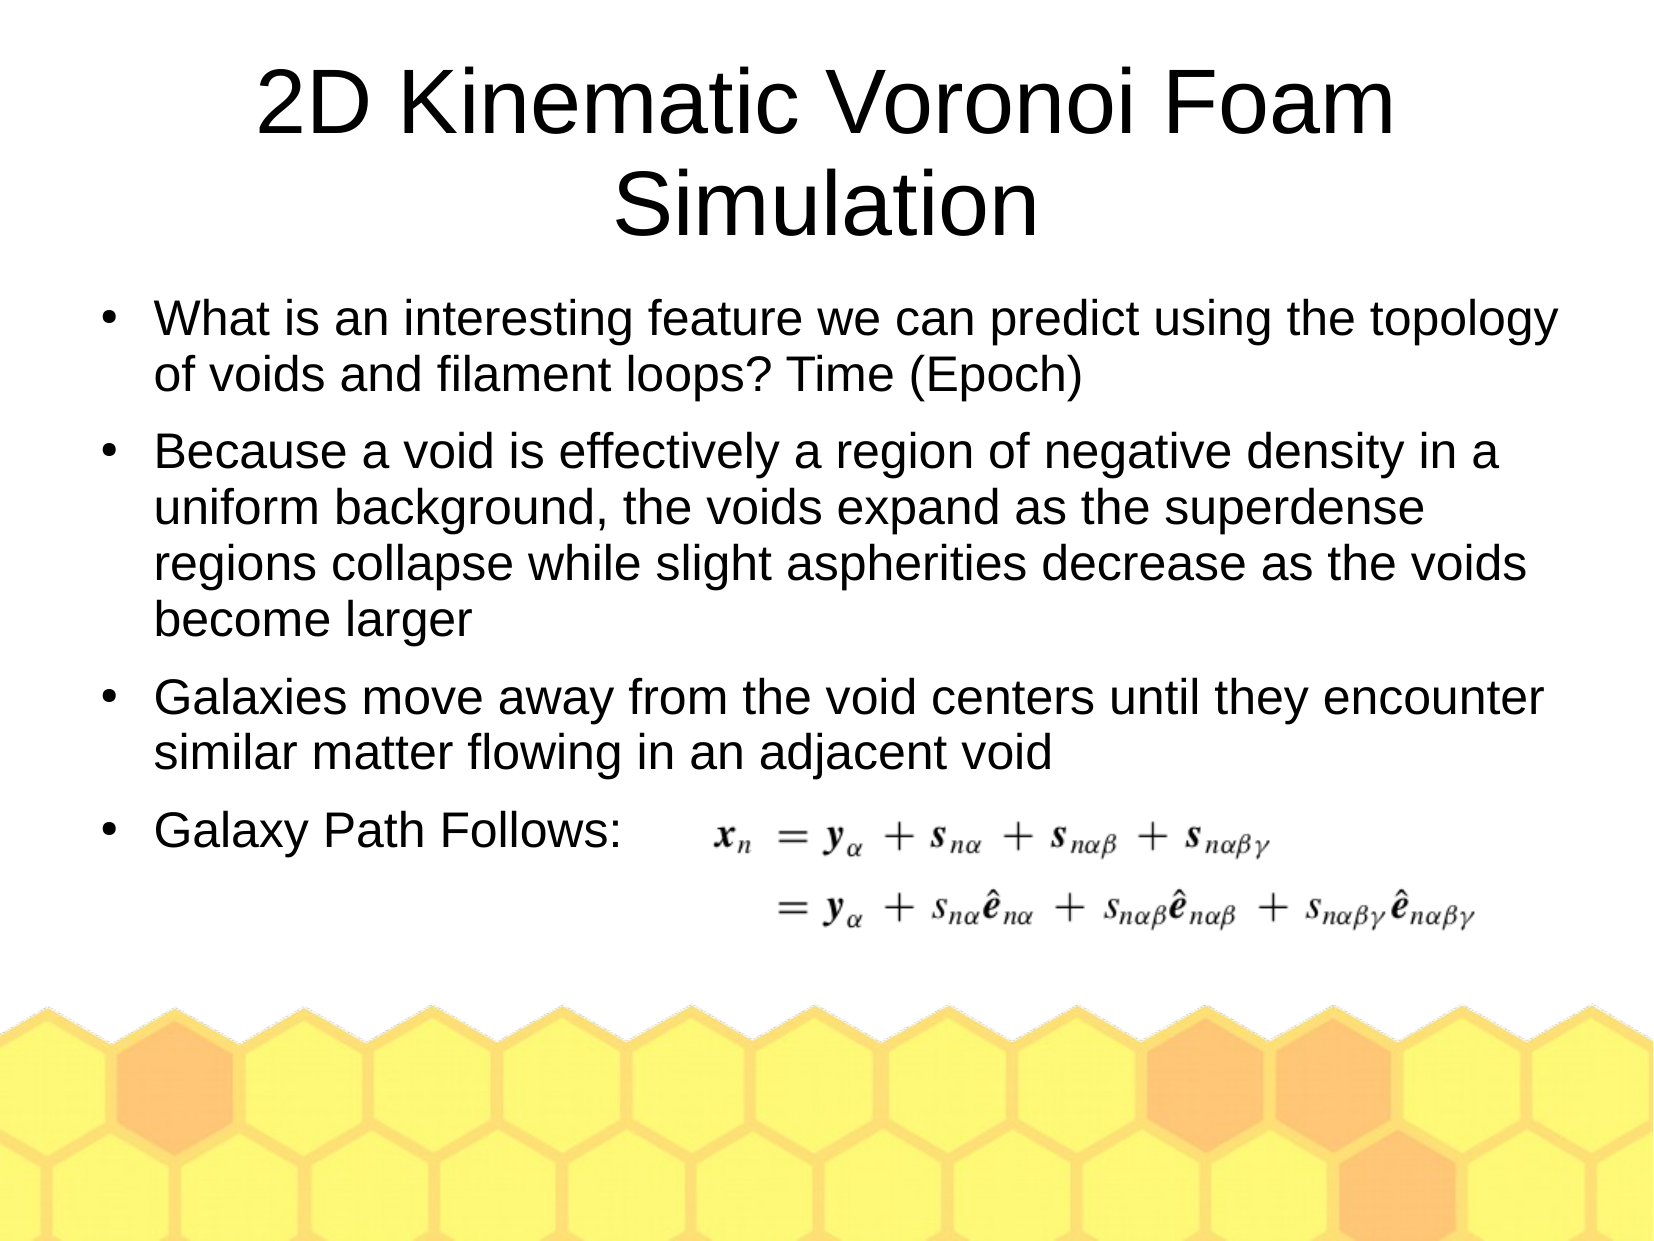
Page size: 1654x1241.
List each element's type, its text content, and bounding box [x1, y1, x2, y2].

picture [0, 1001, 1654, 1241]
title 2D Kinematic Voronoi Foam Simulation [82, 49, 1571, 257]
picture [705, 809, 1509, 945]
list What is an interesting feature we can predict using the topology of voids and filament loops? Time (Epoch) Because a void is effectively a region of negative density in a uniform background, the voids expand as the superdense regions collapse while slight aspherities decrease as the voids become larger Galaxies move away from the void centers until they encounter similar matter flowing in an adjacent void Galaxy Path Follows: [82, 290, 1571, 1010]
